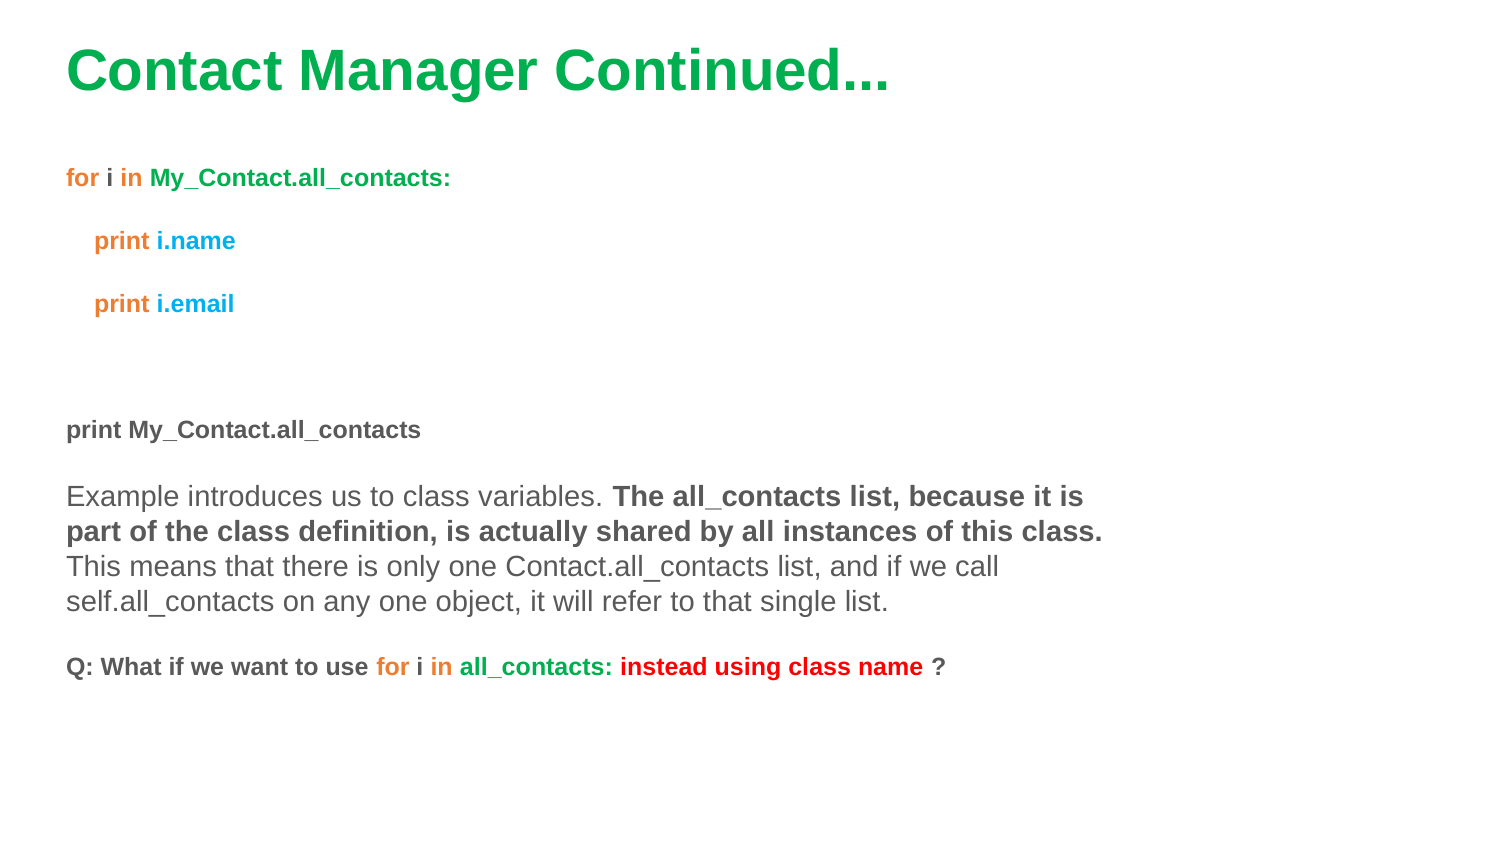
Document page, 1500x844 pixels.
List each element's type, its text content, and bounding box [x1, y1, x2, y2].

title Contact Manager Continued... [51, 17, 996, 112]
list for i in My_Contact.all_contacts: print i.name print i.email print My_Contact.all_contacts Example introduces us to class variables. The all_contacts list, because it is part of the class definition, is actually shared by all instances of this class. This means that there is only one Contact.all_contacts list, and if we call self.all_contacts on any one object, it will refer to that single list. Q: What if we want to use for i in all_contacts: instead using class name ? [51, 145, 1133, 789]
